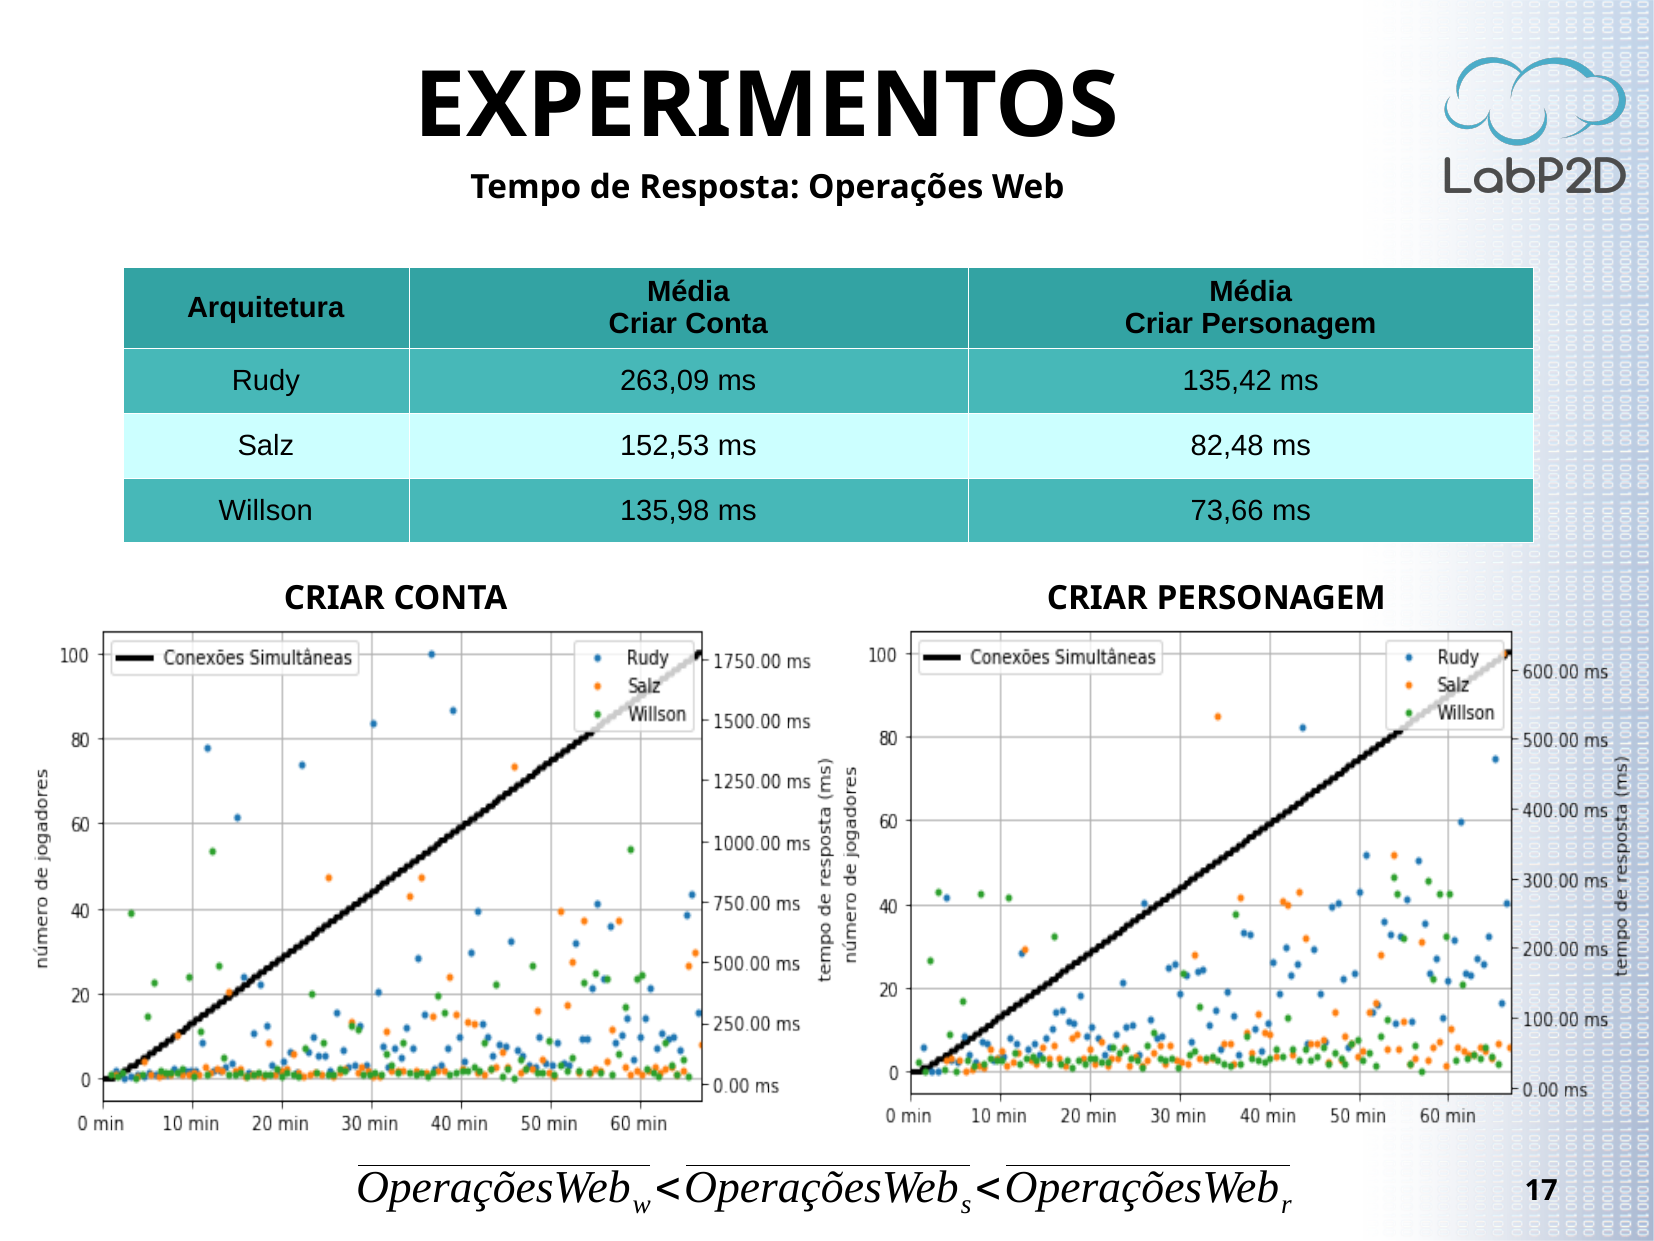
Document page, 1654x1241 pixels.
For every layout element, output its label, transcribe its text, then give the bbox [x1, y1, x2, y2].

table_cell 152,53 ms [410, 414, 968, 478]
table_cell 135,98 ms [410, 479, 968, 542]
text_box CRIAR PERSONAGEM [933, 566, 1501, 621]
table_cell Rudy [124, 349, 409, 413]
table_cell 135,42 ms [969, 349, 1533, 413]
table_cell Salz [124, 414, 409, 478]
chart [349, 1161, 1300, 1219]
table_header Arquitetura [124, 268, 409, 348]
table_cell Willson [124, 479, 409, 542]
picture [23, 1, 1654, 1240]
table_cell 263,09 ms [410, 349, 968, 413]
table_cell 82,48 ms [969, 414, 1533, 478]
text_box CRIAR CONTA [112, 566, 680, 621]
table_cell 73,66 ms [969, 479, 1533, 542]
title EXPERIMENTOS Tempo de Resposta: Operações Web [82, 19, 1453, 227]
table_header Média Criar Conta [410, 268, 968, 348]
table_header Média Criar Personagem [969, 268, 1533, 348]
